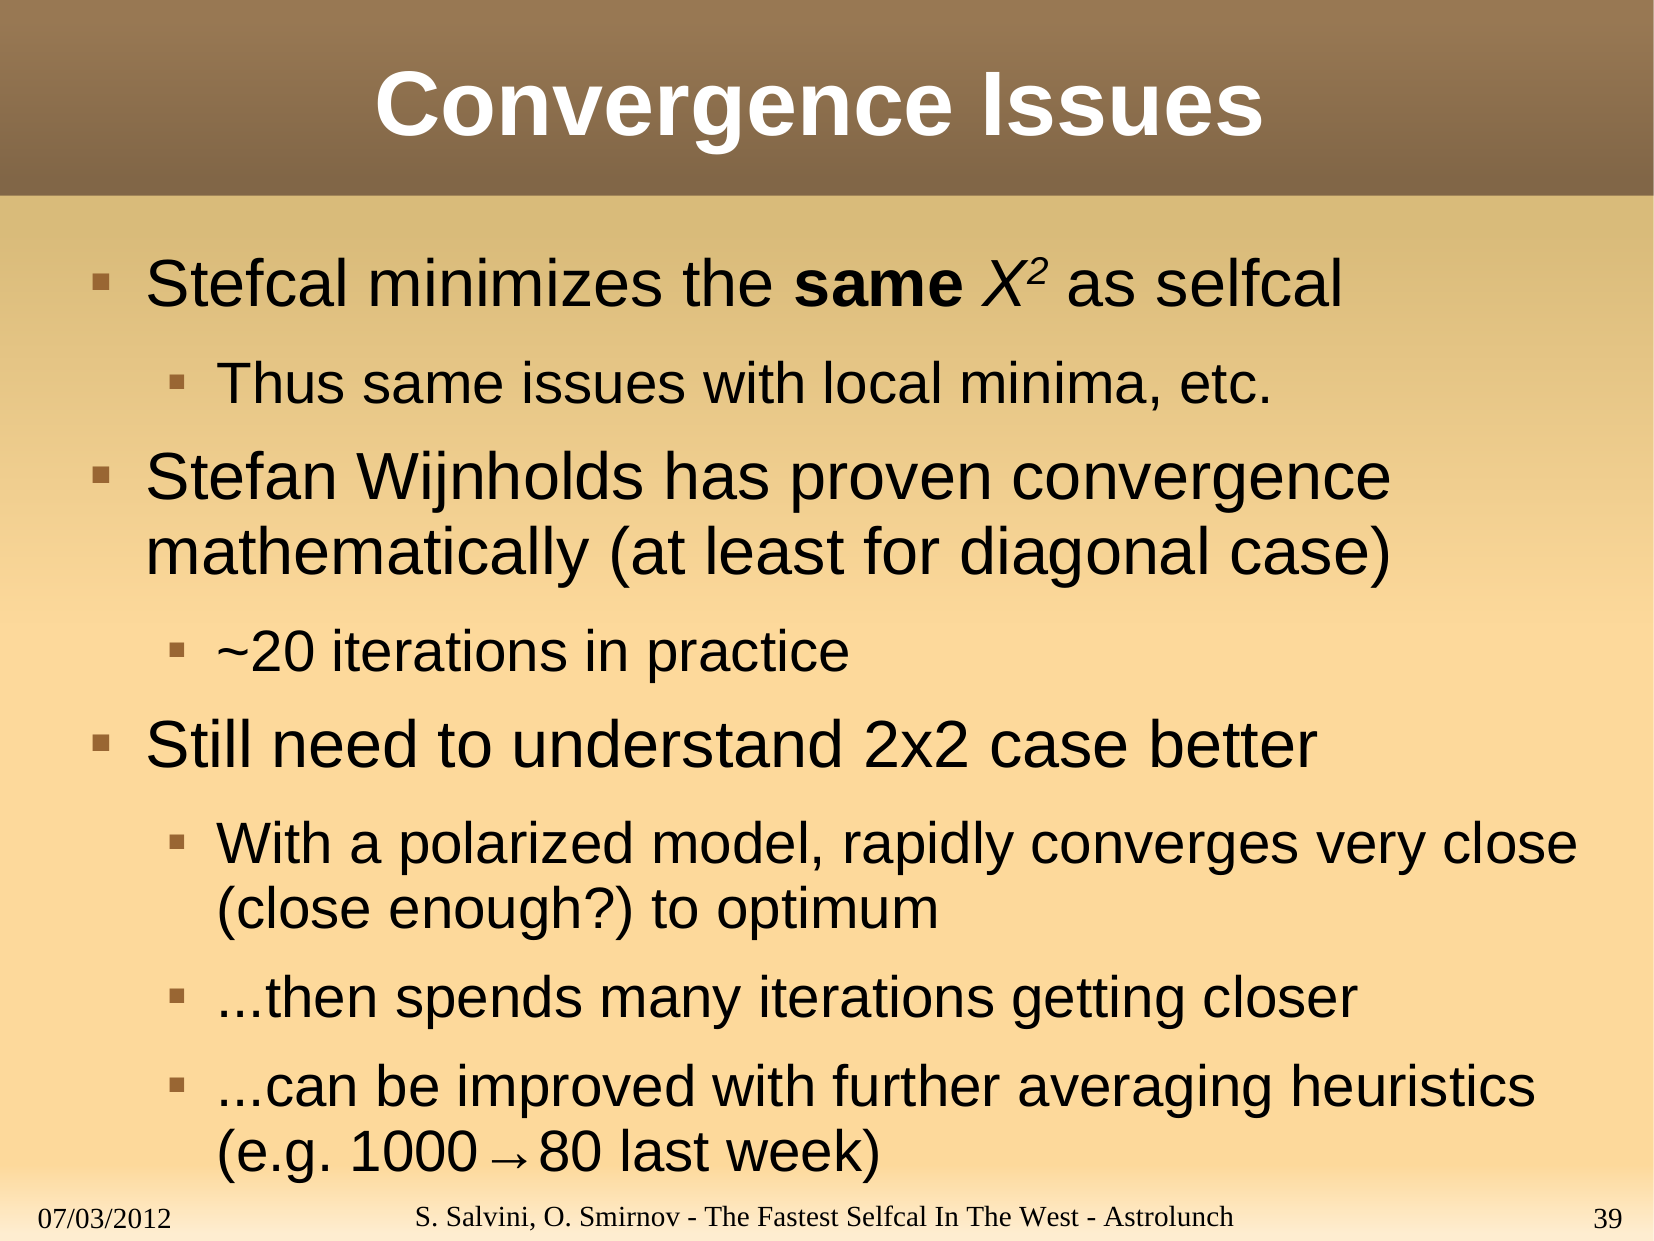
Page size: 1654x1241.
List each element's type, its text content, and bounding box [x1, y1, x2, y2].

list Stefcal minimizes the same Χ2 as selfcal Thus same issues with local minima, etc. Stefan Wijnholds has proven convergence mathematically (at least for diagonal case) ~20 iterations in practice Still need to understand 2x2 case better With a polarized model, rapidly converges very close (close enough?) to optimum ...then spends many iterations getting closer ...can be improved with further averaging heuristics (e.g. 1000→80 last week) [75, 246, 1613, 1187]
title Convergence Issues [76, 7, 1565, 200]
picture [0, 0, 1654, 1241]
